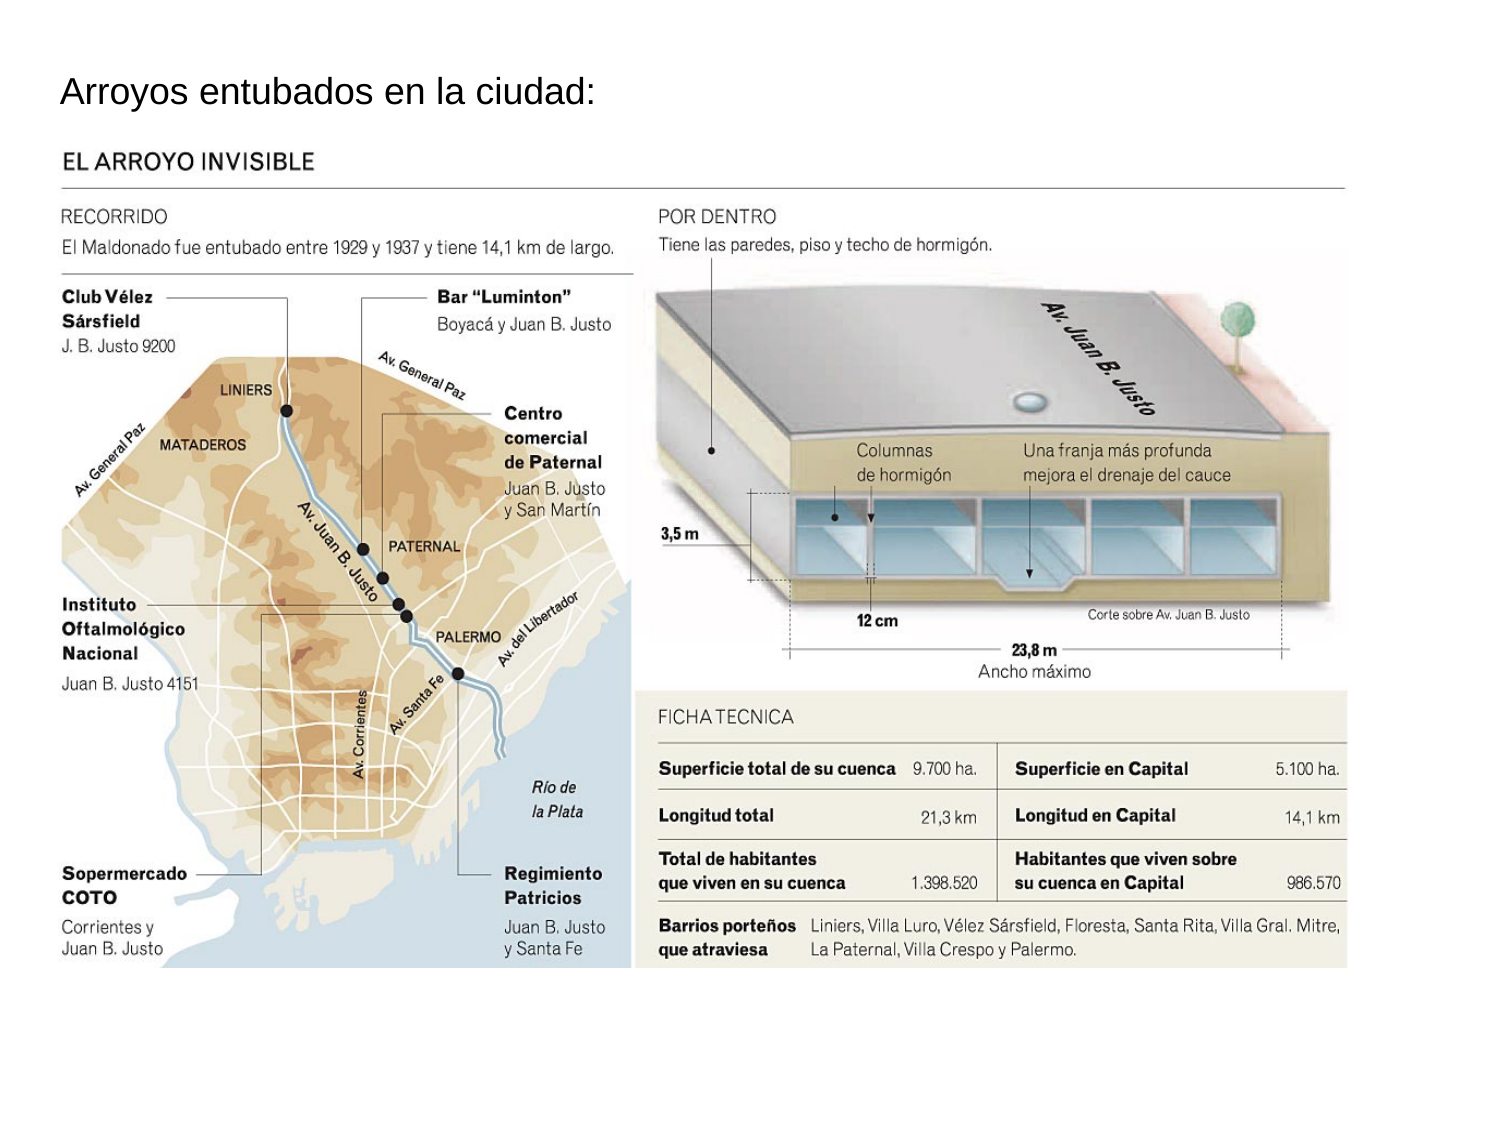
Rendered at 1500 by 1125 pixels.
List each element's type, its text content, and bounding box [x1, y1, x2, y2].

picture [58, 149, 1351, 968]
text_box Arroyos entubados en la ciudad: [45, 63, 611, 121]
